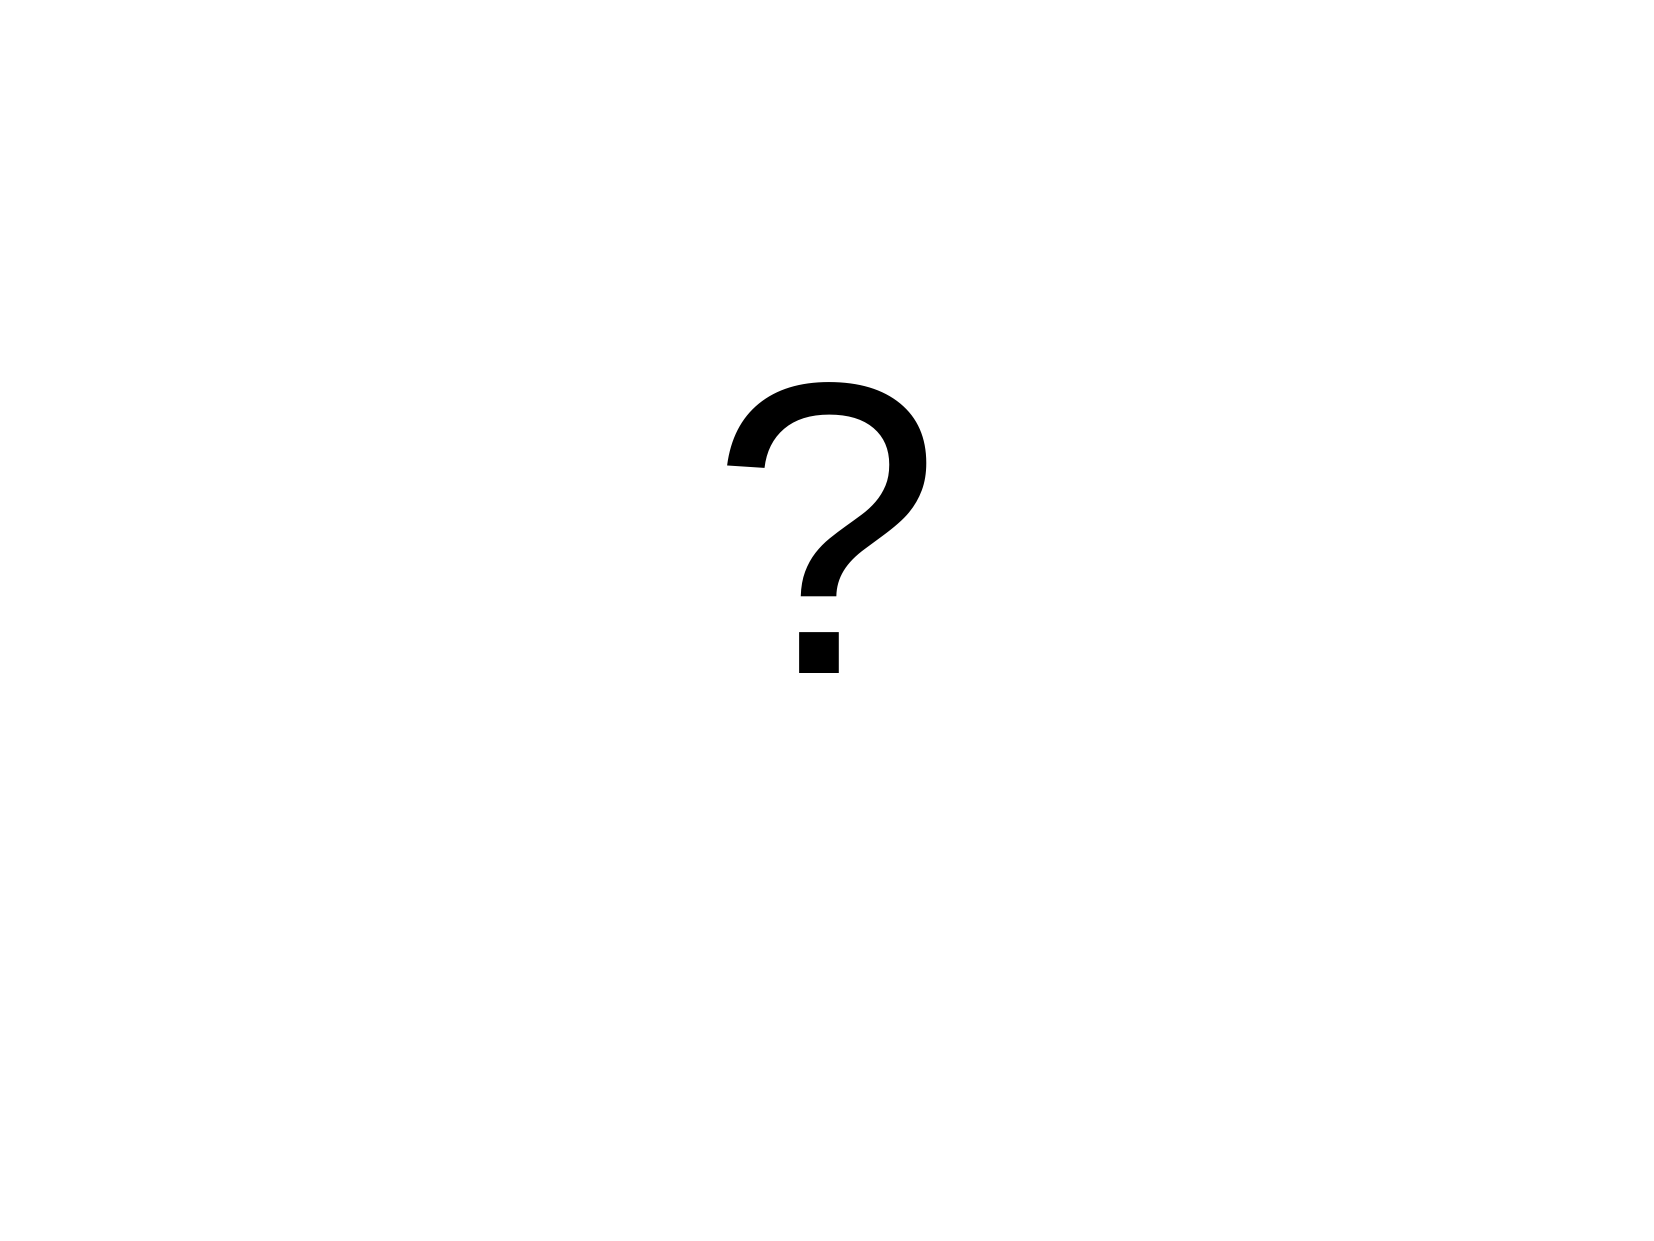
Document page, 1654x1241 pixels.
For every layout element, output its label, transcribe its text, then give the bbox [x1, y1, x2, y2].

subtitle ? [82, 49, 1571, 1010]
